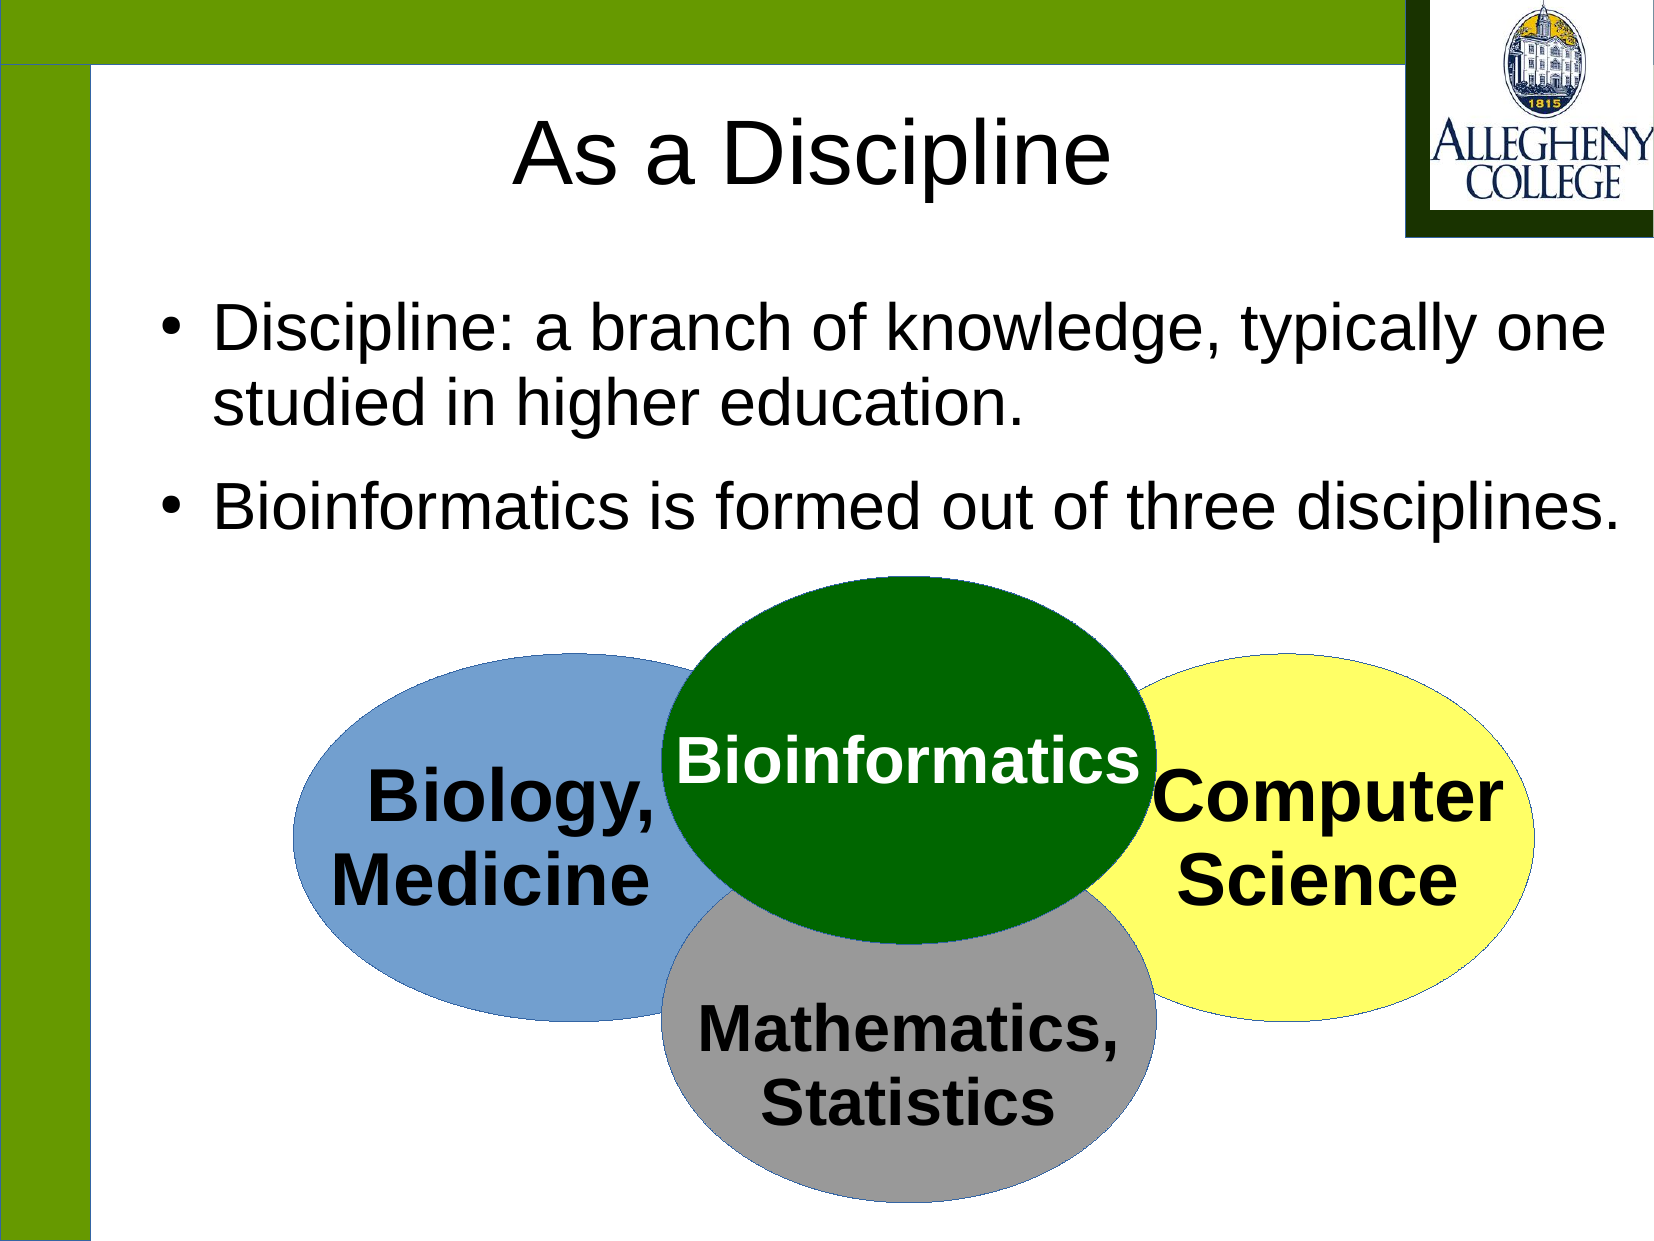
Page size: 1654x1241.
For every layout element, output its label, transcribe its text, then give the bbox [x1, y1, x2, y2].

text_box Mathematics, Statistics [661, 890, 1157, 1203]
picture [1430, 0, 1654, 210]
text_box Computer Science [1086, 653, 1535, 1022]
text_box [0, 0, 1654, 1241]
text_box Biology, Medicine [293, 653, 732, 1022]
text_box Bioinformatics [661, 576, 1157, 945]
title As a Discipline [112, 65, 1515, 257]
list Discipline: a branch of knowledge, typically one studied in higher education. Bioinformatics is formed out of three disciplines. [141, 290, 1630, 1010]
